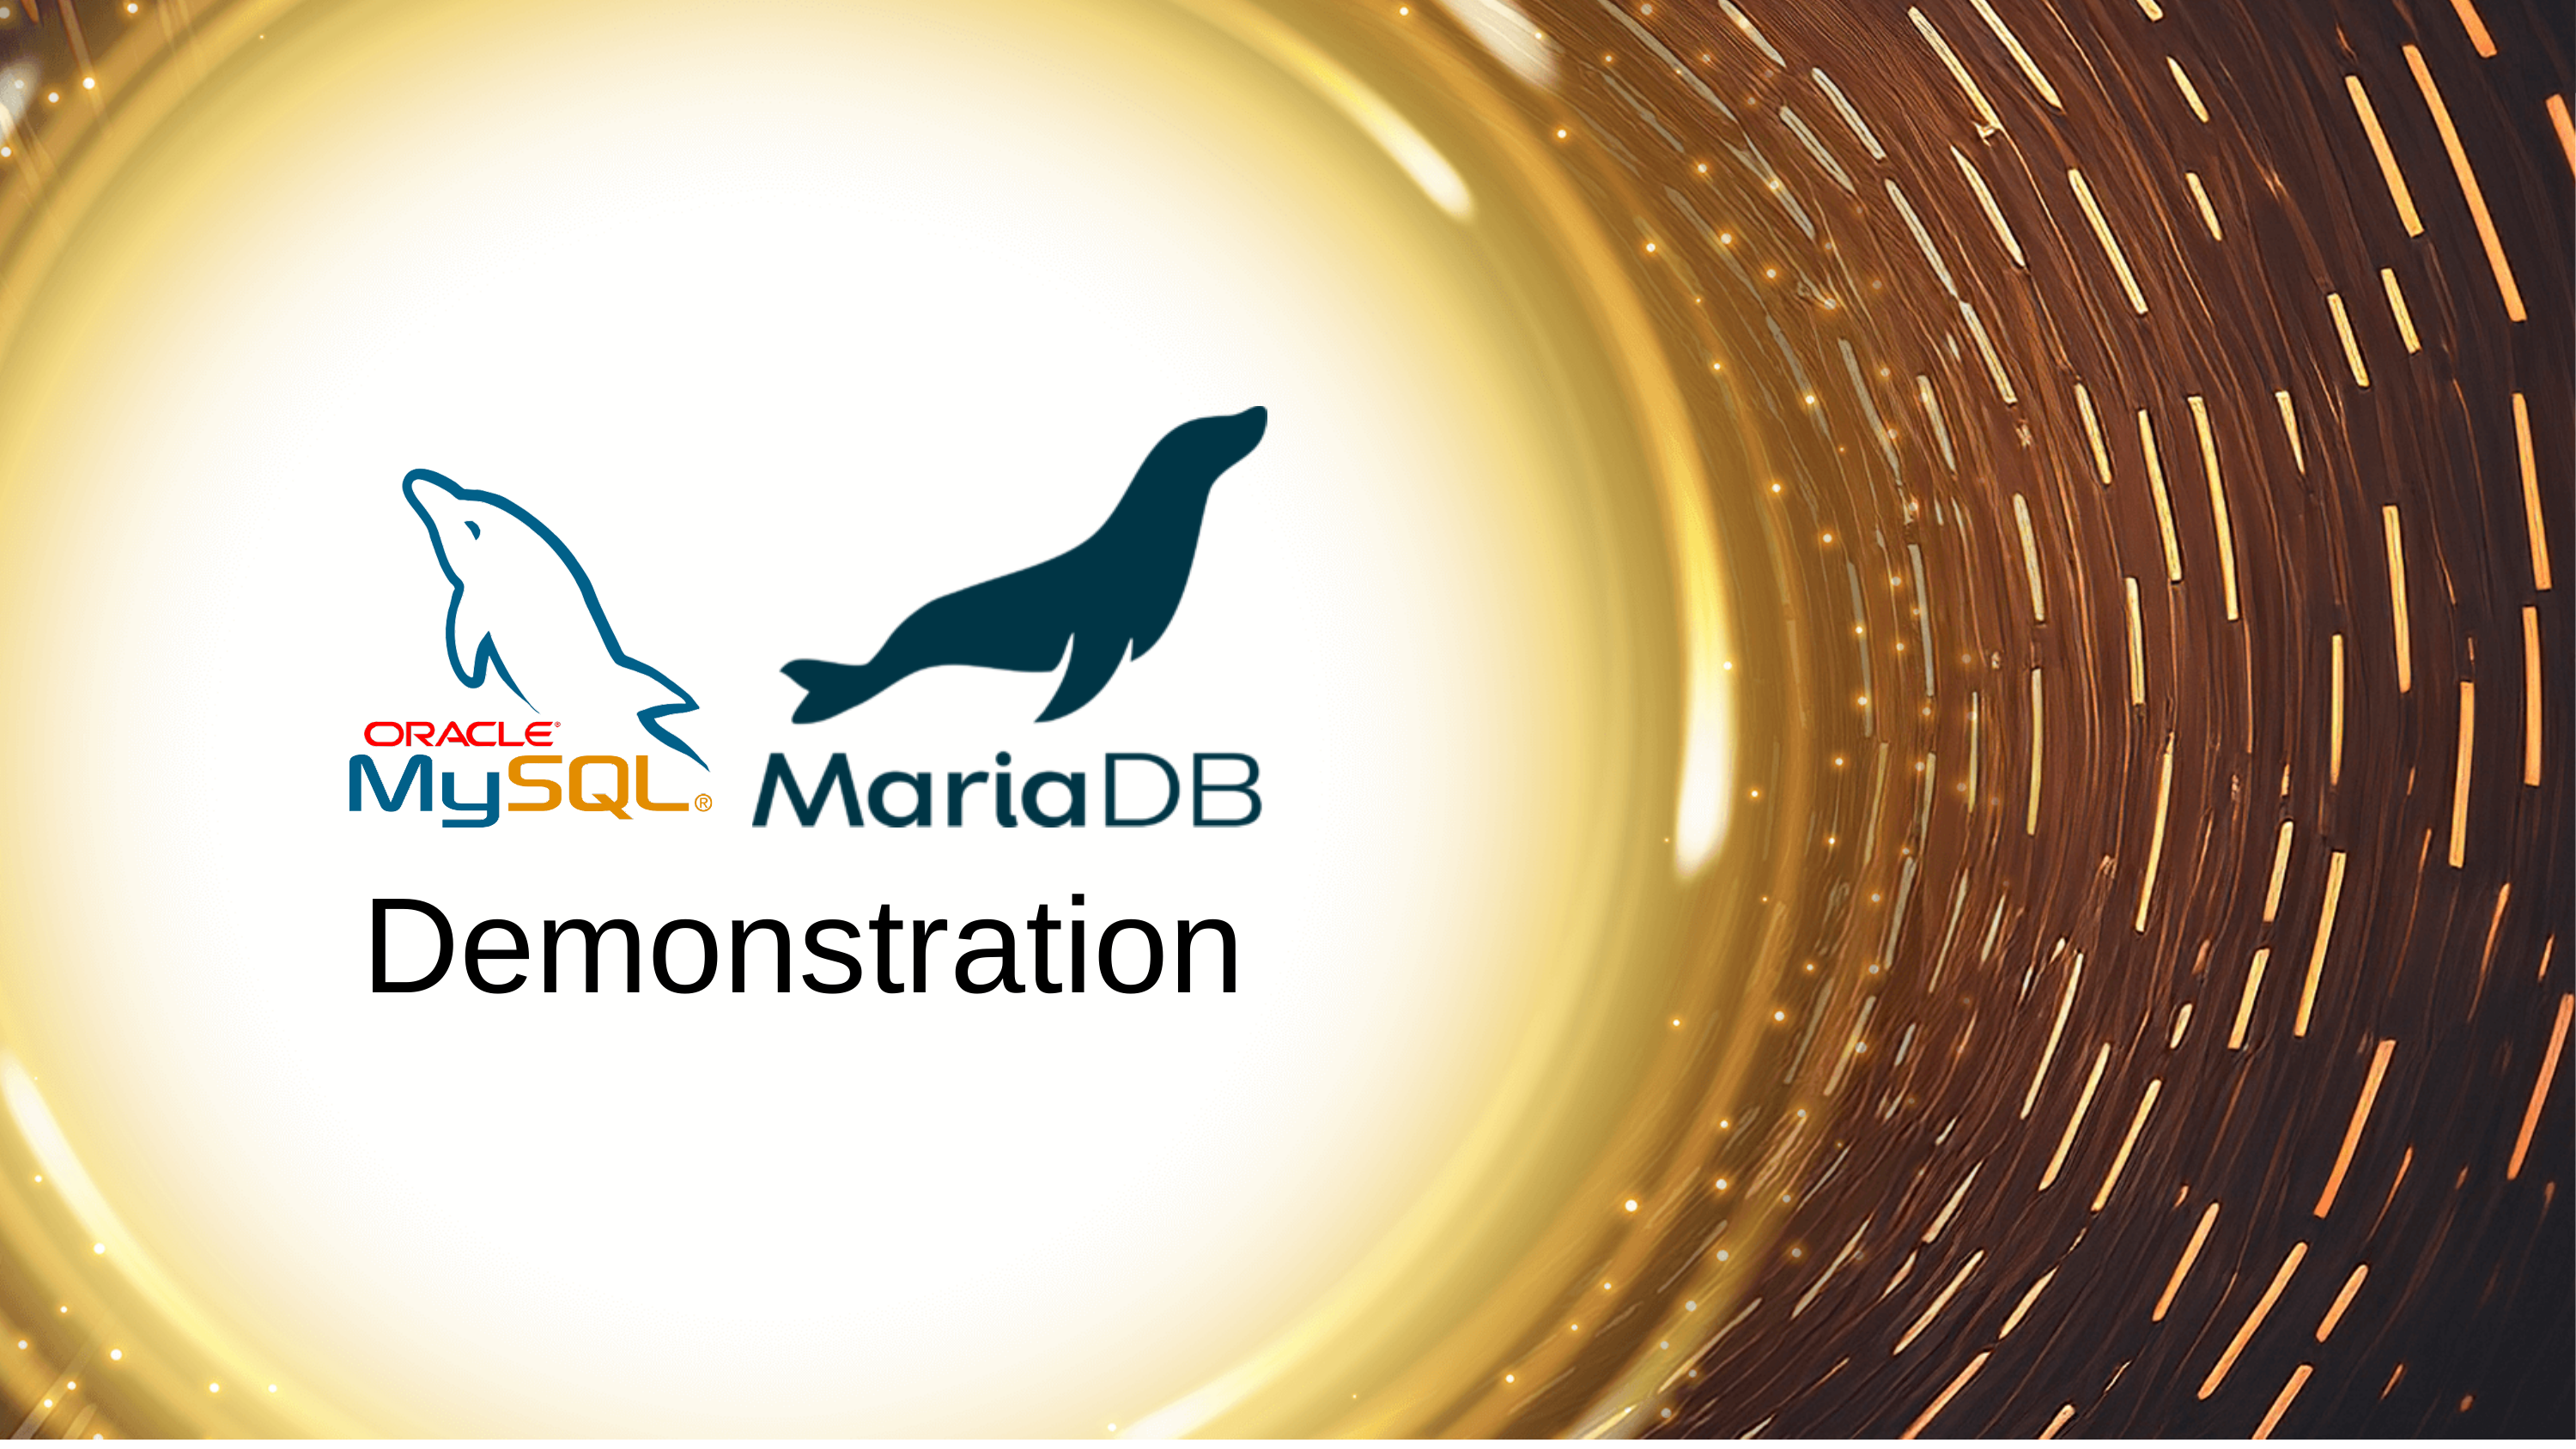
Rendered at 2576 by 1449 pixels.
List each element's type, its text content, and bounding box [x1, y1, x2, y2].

title Demonstration [349, 844, 1267, 1040]
picture [0, 0, 2576, 1440]
